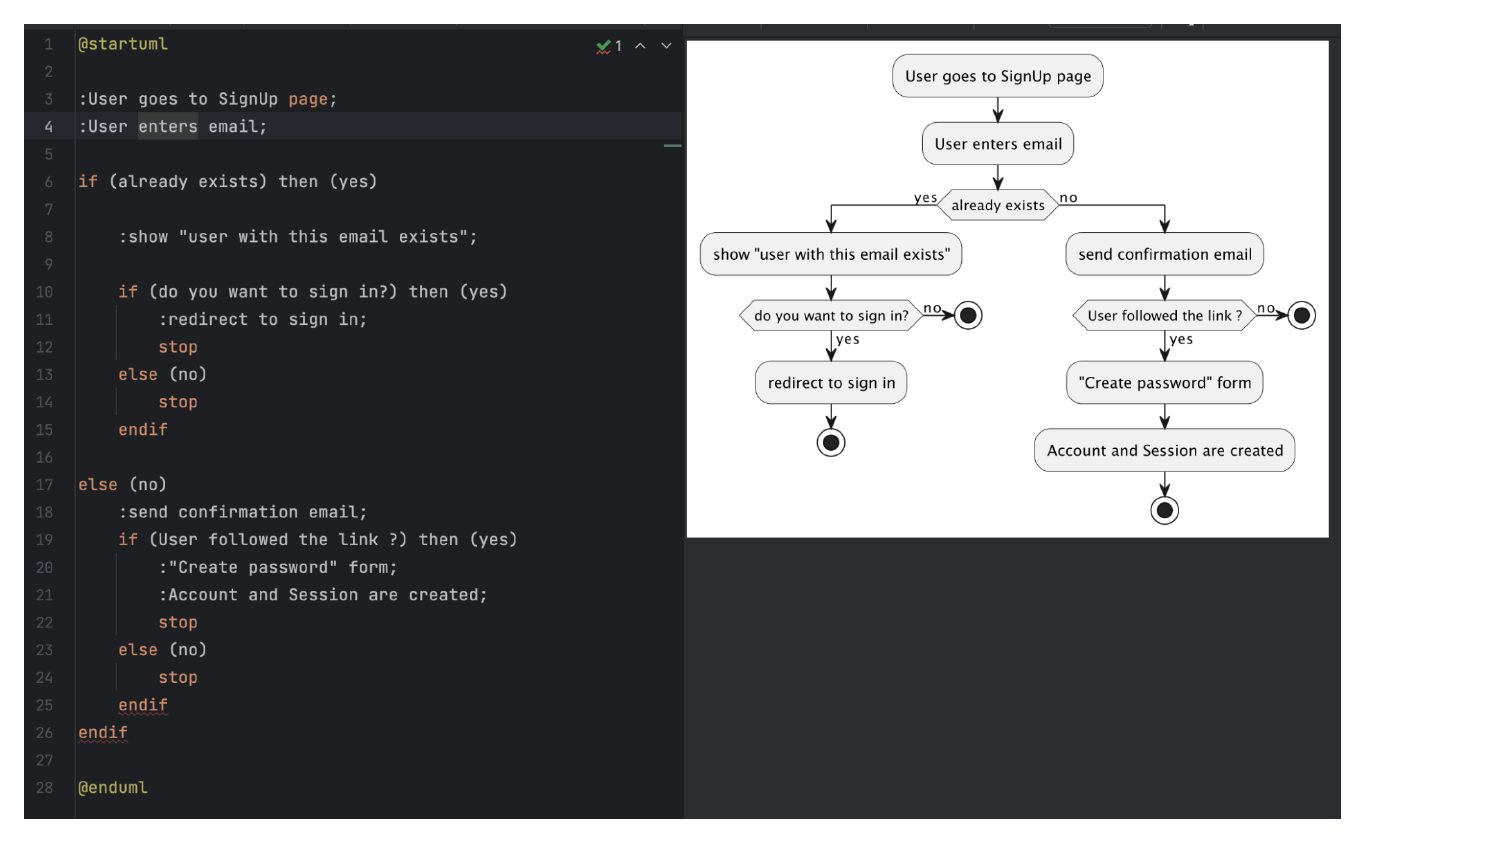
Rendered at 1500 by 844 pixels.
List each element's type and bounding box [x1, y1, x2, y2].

picture [24, 24, 1341, 819]
